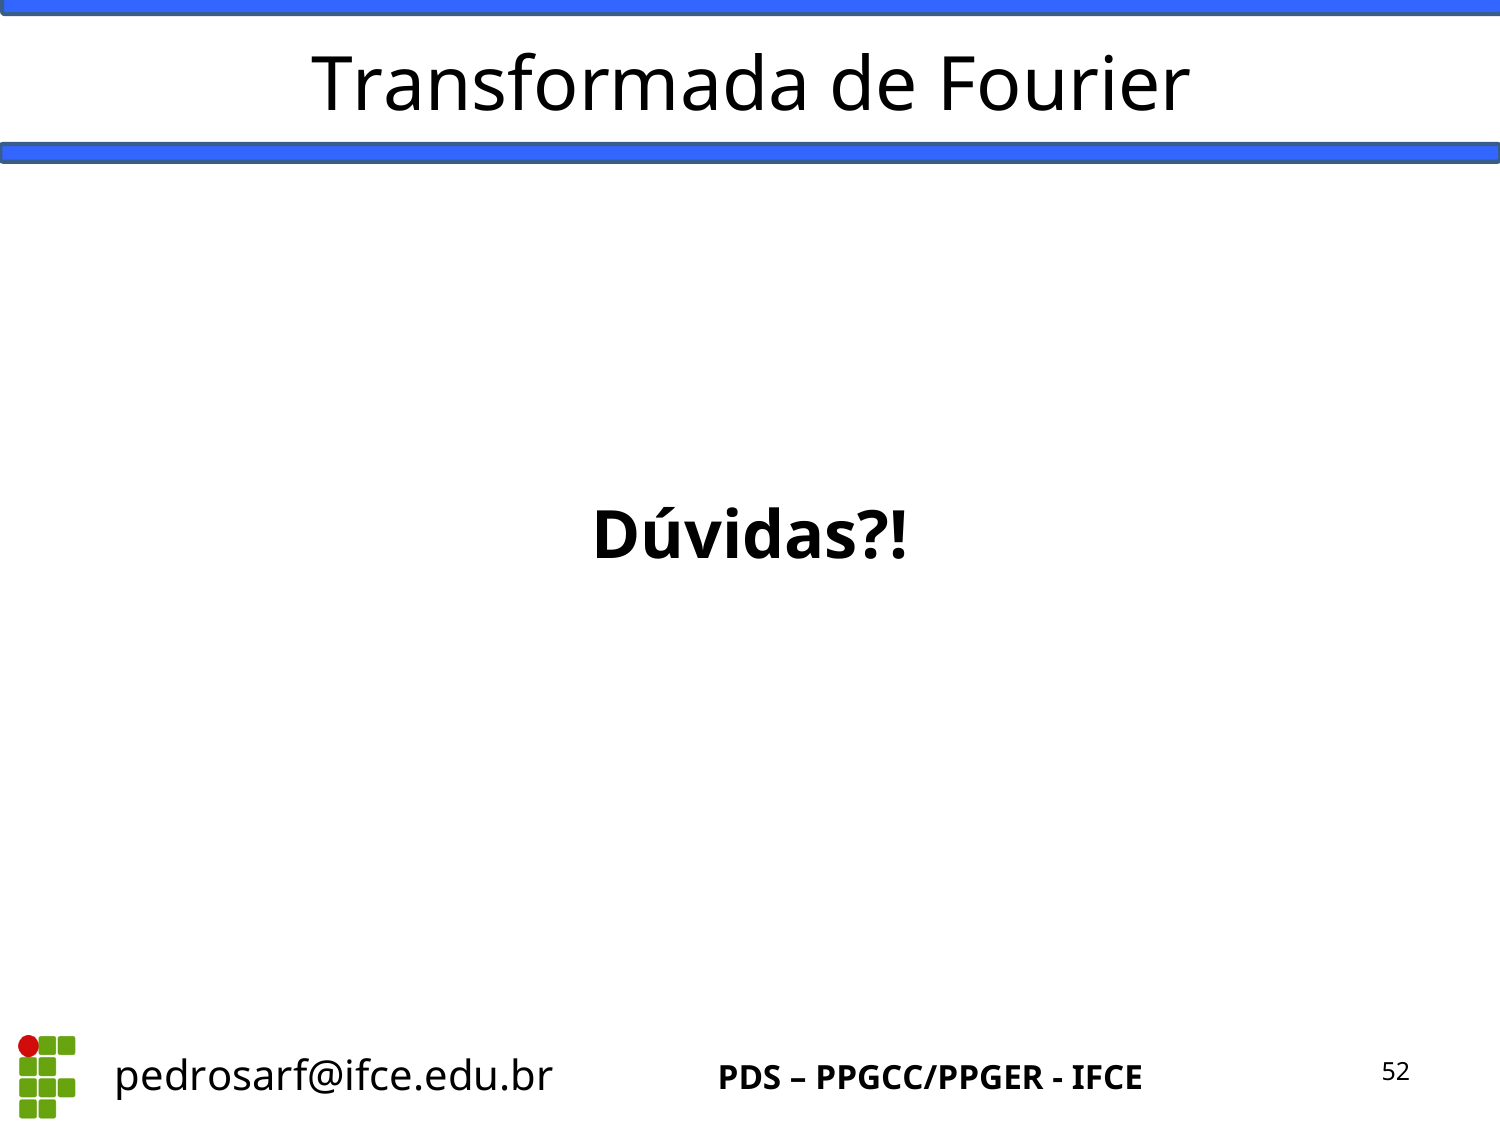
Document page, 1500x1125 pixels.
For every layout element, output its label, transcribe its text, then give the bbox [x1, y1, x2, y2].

text_box Dúvidas?! [0, 484, 1500, 815]
picture [17, 1034, 77, 1120]
text_box <número> [1074, 1042, 1426, 1103]
text_box Transformada de Fourier [76, 26, 1427, 134]
